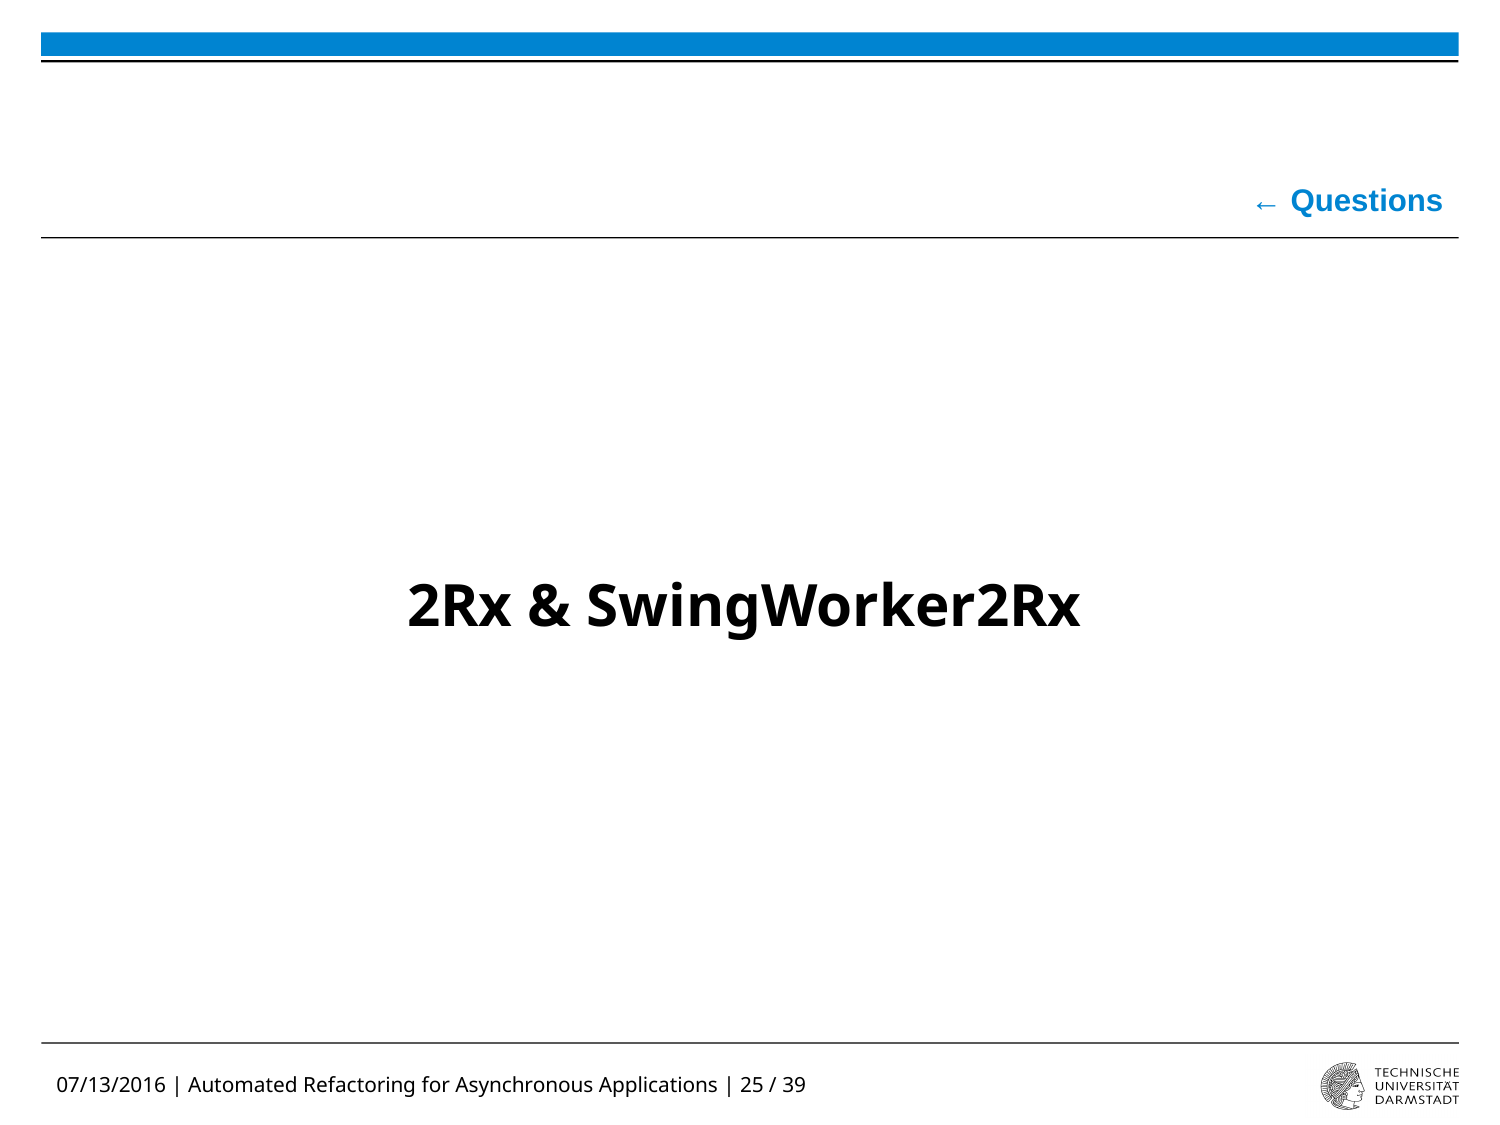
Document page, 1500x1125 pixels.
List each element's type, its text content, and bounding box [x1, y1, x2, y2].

text_box 2Rx & SwingWorker2Rx [199, 534, 1290, 673]
picture [1305, 1054, 1459, 1118]
text_box ← Questions [1215, 164, 1444, 218]
